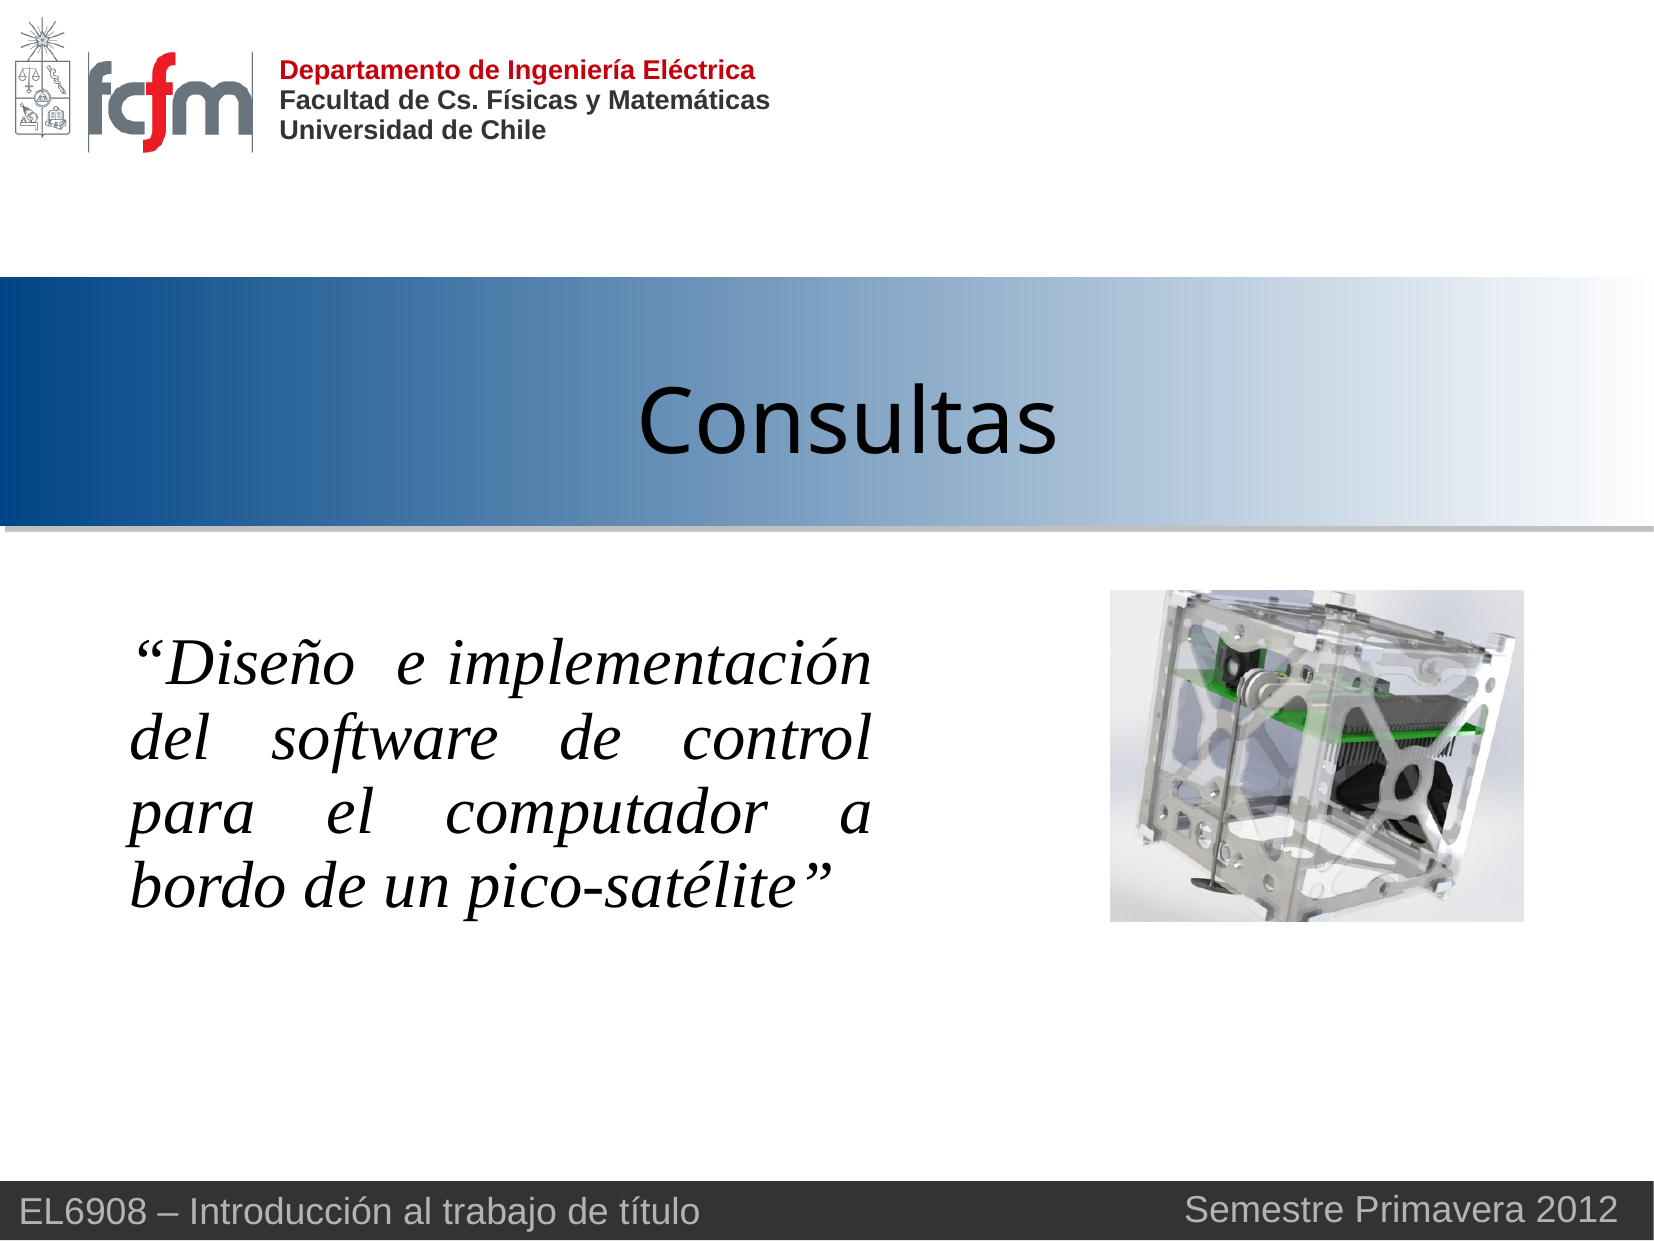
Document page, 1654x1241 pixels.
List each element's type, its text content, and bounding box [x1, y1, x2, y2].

picture [0, 0, 272, 177]
text_box “Diseño e implementación del software de control para el computador a bordo de un pico-satélite” [23, 543, 875, 1004]
text_box Consultas [66, 318, 1630, 517]
picture [1110, 590, 1524, 922]
text_box Semestre Primavera 2012 [1169, 1181, 1634, 1238]
text_box Departamento de Ingeniería Eléctrica Facultad de Cs. Físicas y Matemáticas Universidad de Chile [264, 47, 786, 153]
text_box EL6908 – Introducción al trabajo de título [3, 1183, 716, 1241]
